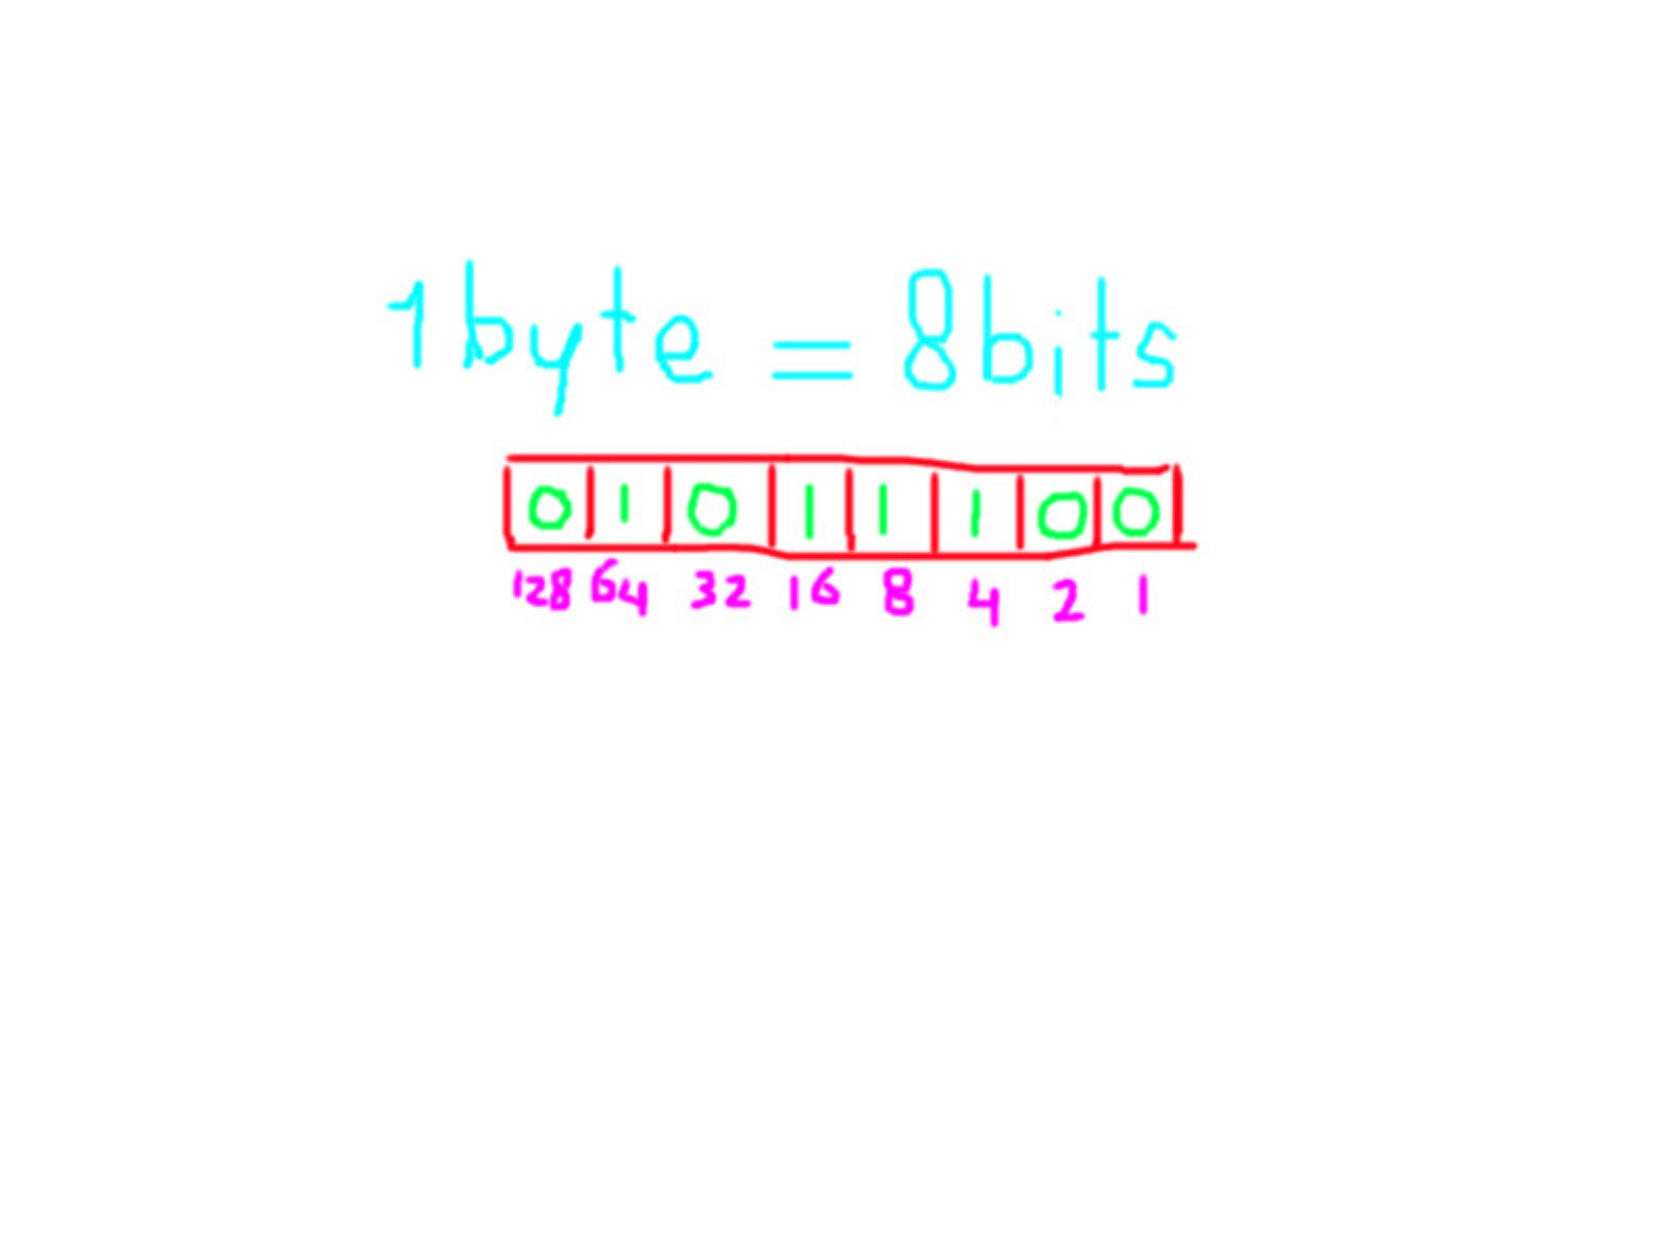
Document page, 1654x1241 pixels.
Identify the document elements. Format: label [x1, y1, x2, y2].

picture [226, 190, 1561, 1024]
